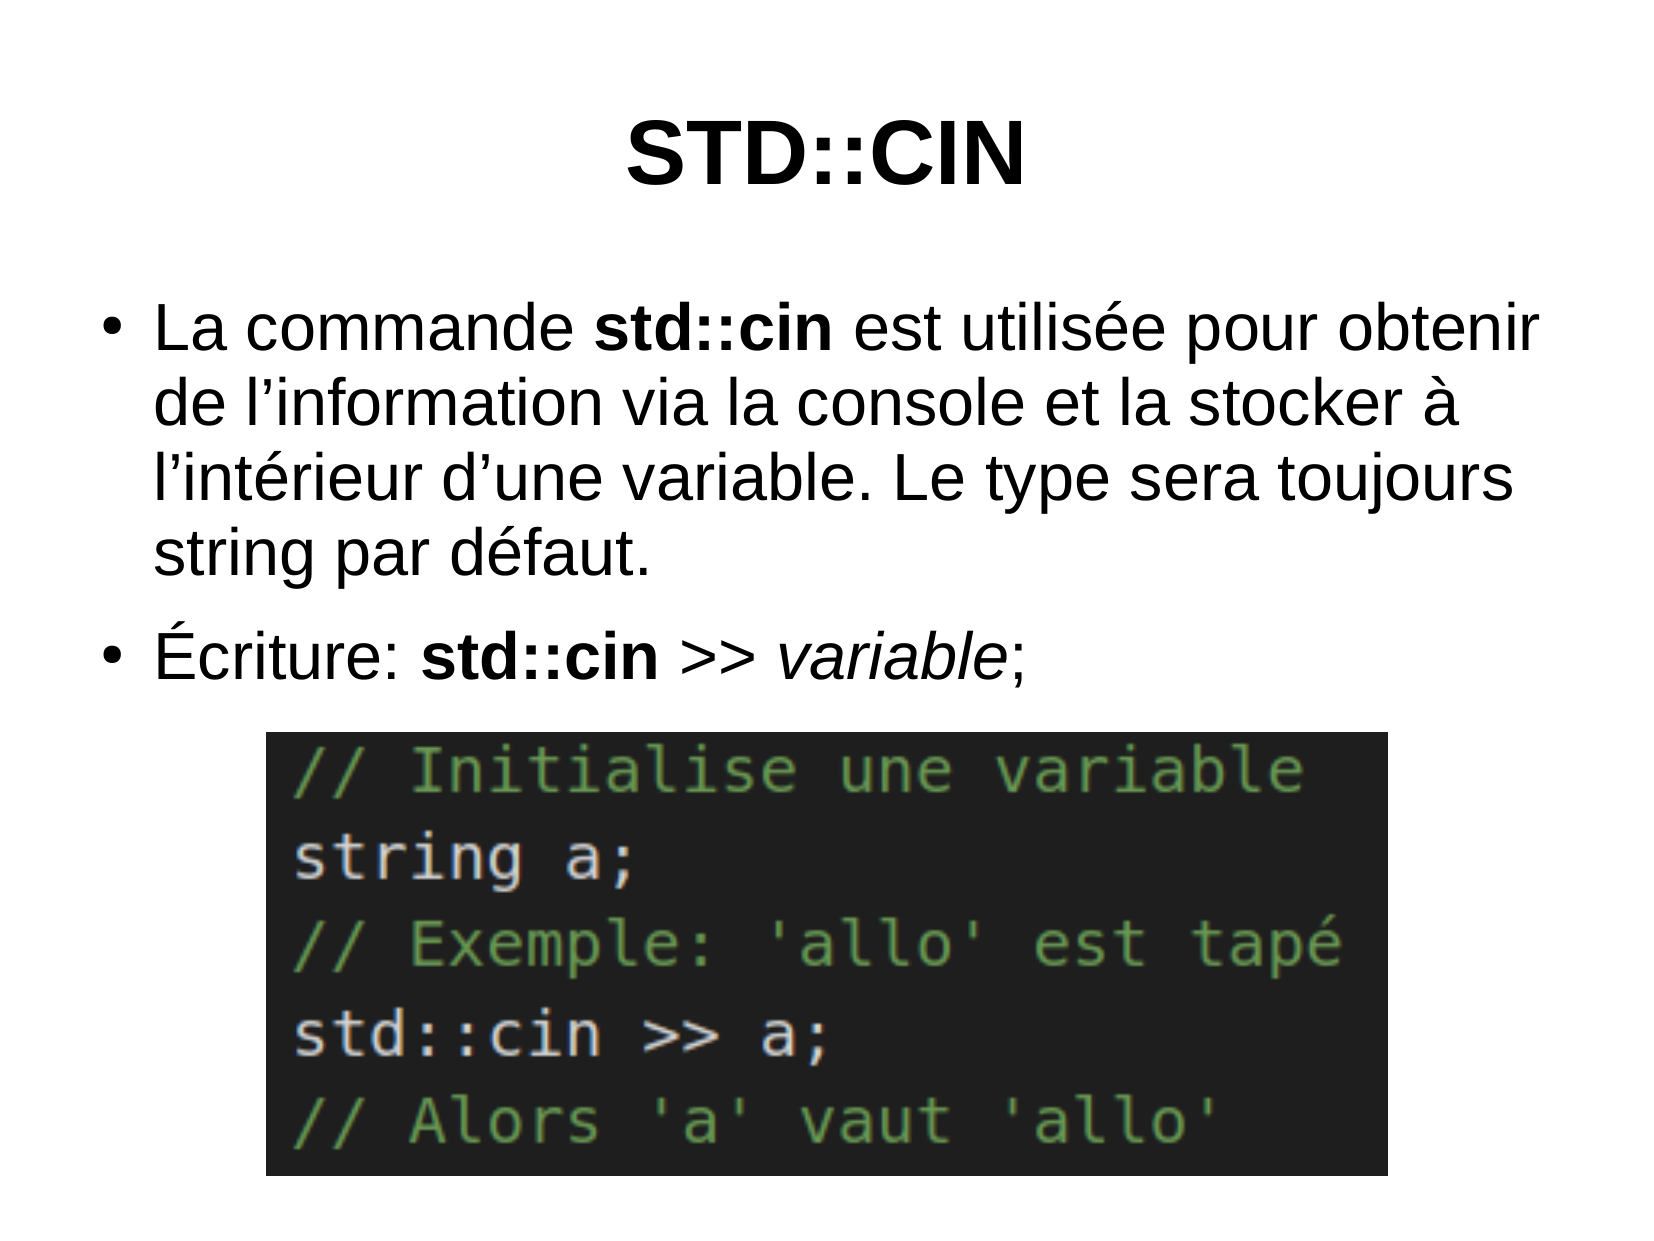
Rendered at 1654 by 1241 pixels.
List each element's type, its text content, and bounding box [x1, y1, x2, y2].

title STD::CIN [82, 49, 1571, 257]
picture [266, 732, 1388, 1176]
list La commande std::cin est utilisée pour obtenir de l’information via la console et la stocker à l’intérieur d’une variable. Le type sera toujours string par défaut. Écriture: std::cin >> variable; [82, 290, 1571, 725]
